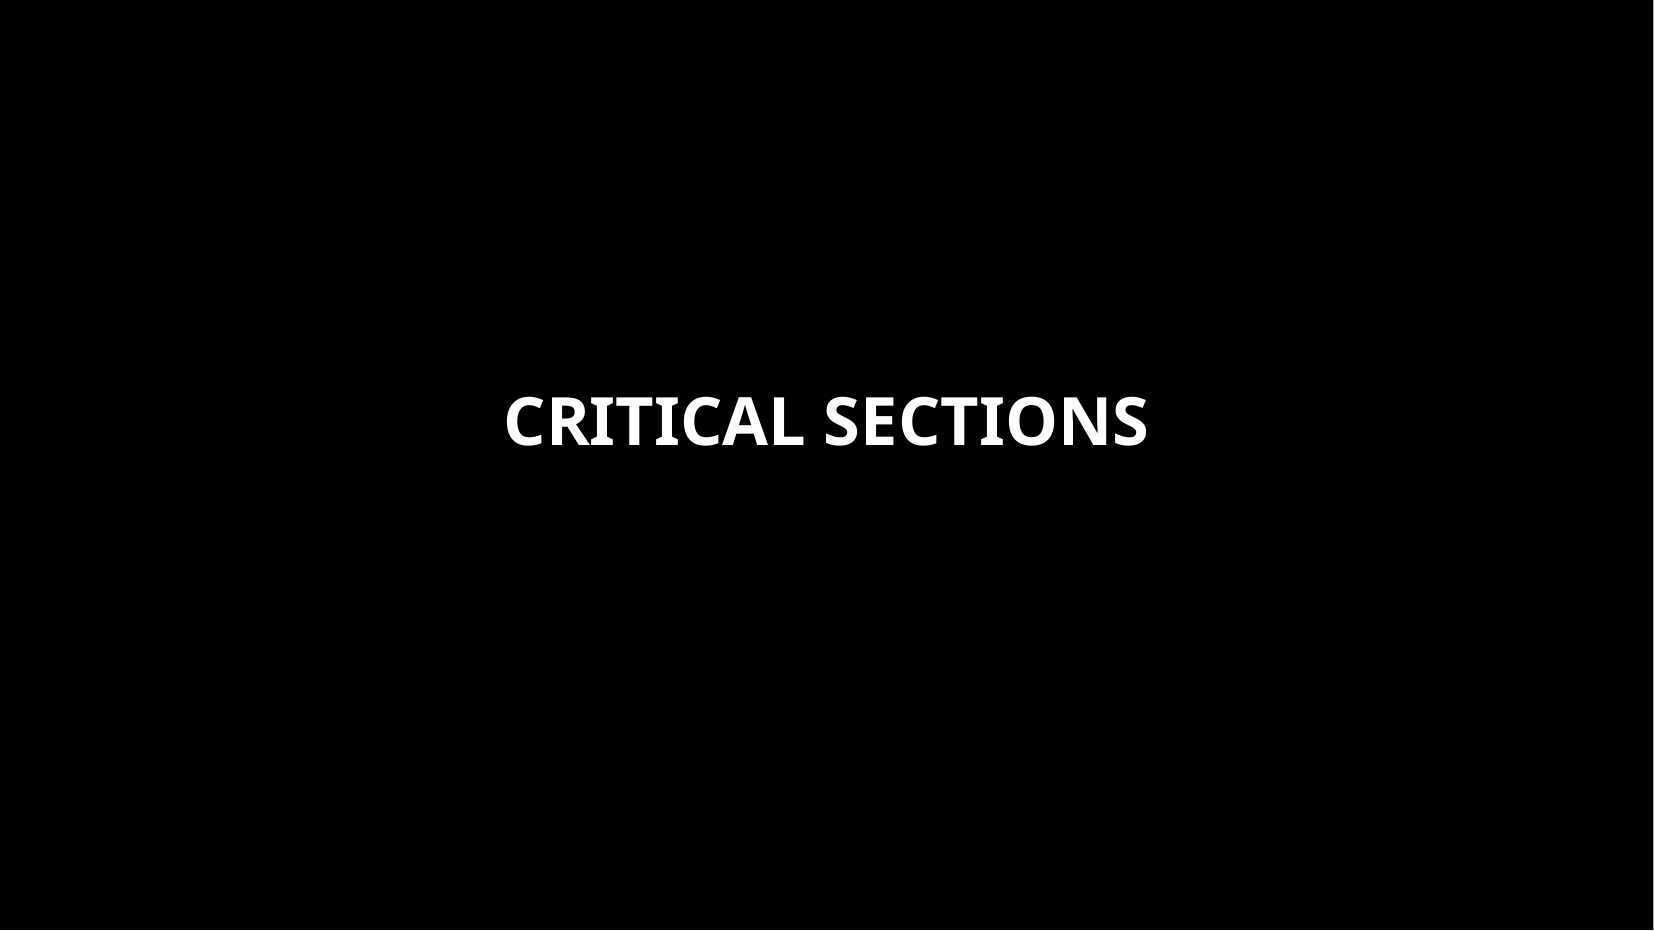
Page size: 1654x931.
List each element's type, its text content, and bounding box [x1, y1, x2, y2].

subtitle CRITICAL SECTIONS [82, 105, 1571, 825]
